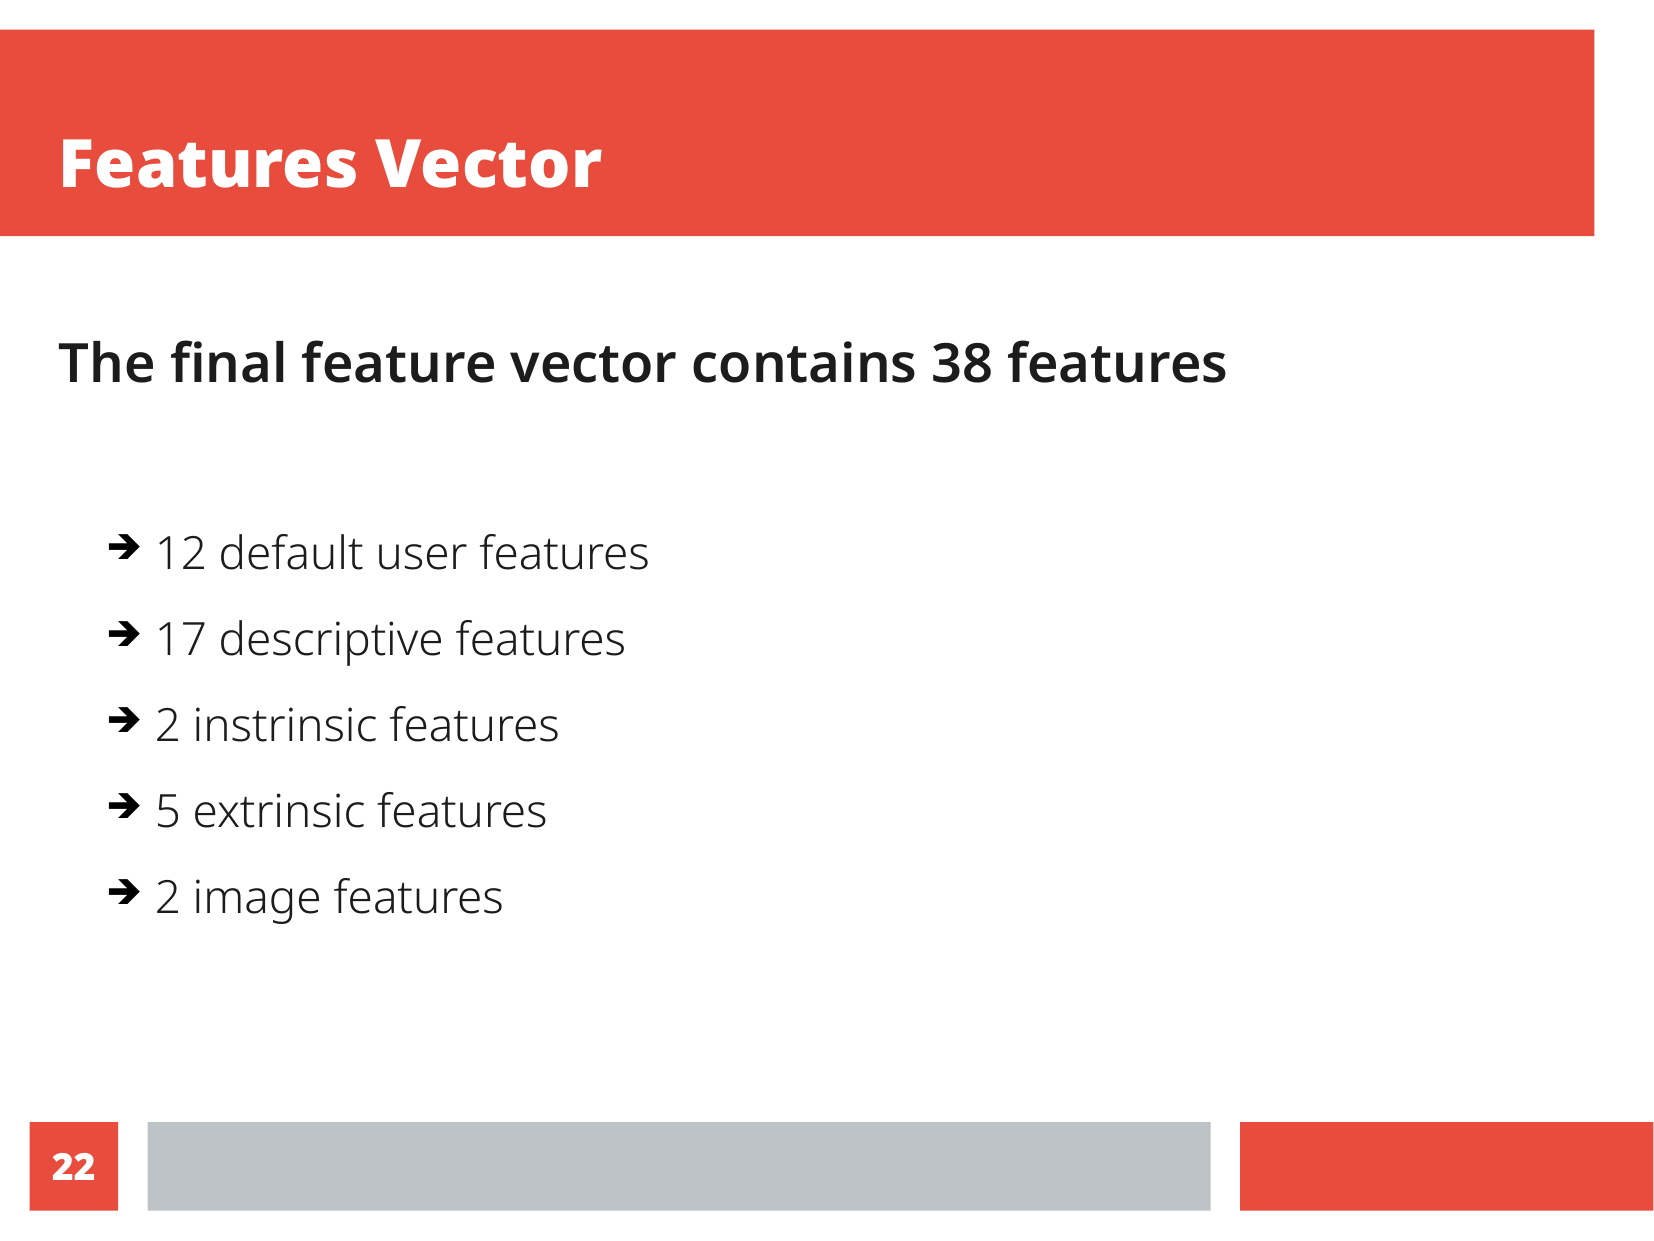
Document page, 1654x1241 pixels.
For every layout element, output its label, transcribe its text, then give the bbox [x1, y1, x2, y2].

title Features Vector [59, 59, 1595, 207]
list The final feature vector contains 38 features 12 default user features 17 descriptive features 2 instrinsic features 5 extrinsic features 2 image features [59, 324, 1565, 1093]
